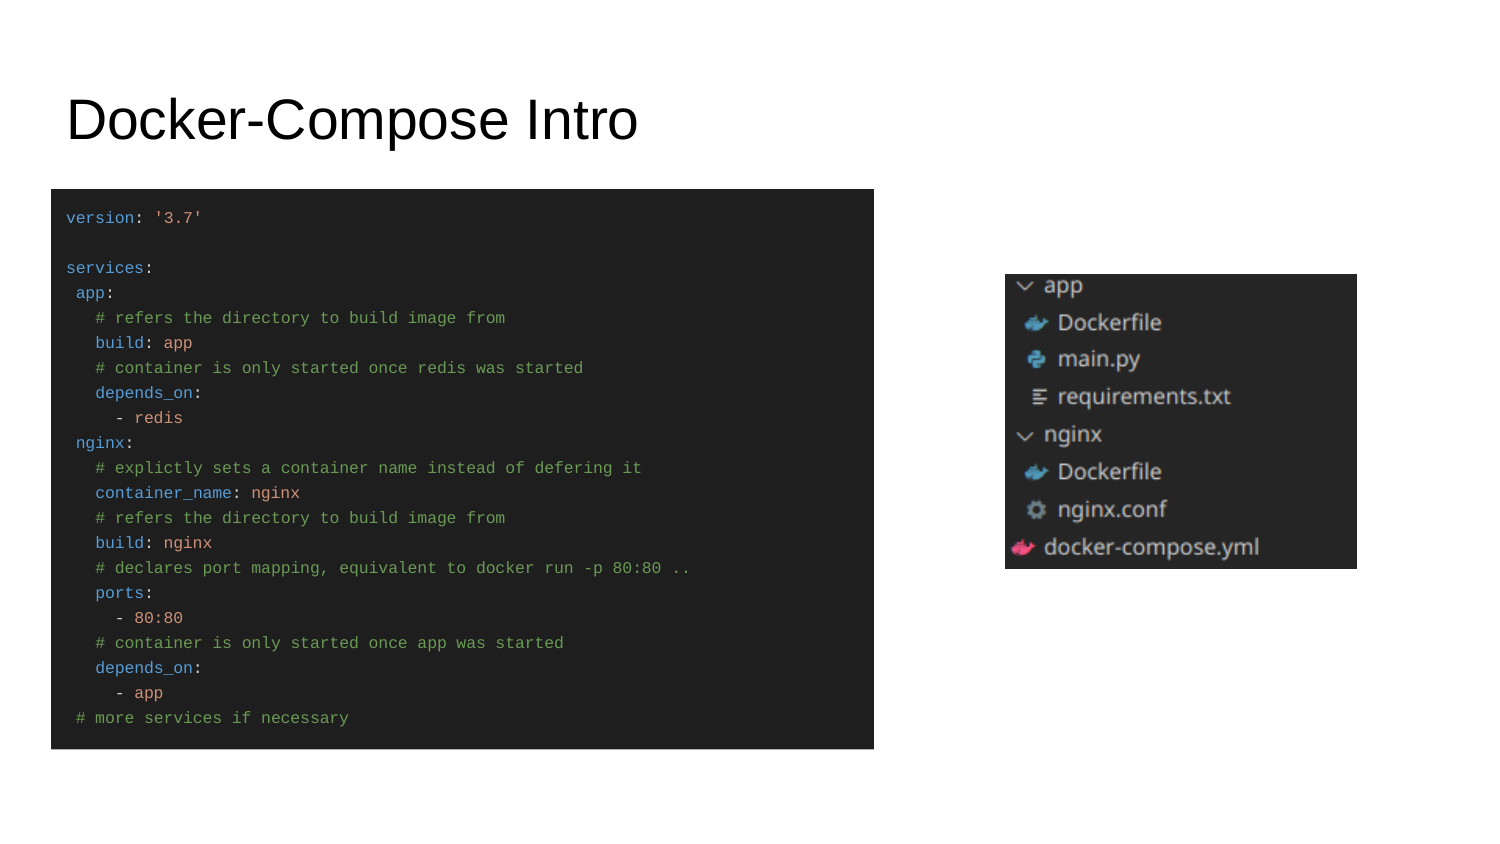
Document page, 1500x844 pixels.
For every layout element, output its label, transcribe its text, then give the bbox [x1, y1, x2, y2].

list version: '3.7' services: app: # refers the directory to build image from build: app # container is only started once redis was started depends_on: - redis nginx: # explictly sets a container name instead of defering it container_name: nginx # refers the directory to build image from build: nginx # declares port mapping, equivalent to docker run -p 80:80 .. ports: - 80:80 # container is only started once app was started depends_on: - app # more services if necessary [51, 189, 874, 750]
title Docker-Compose Intro [51, 72, 1449, 167]
picture [1005, 274, 1357, 569]
